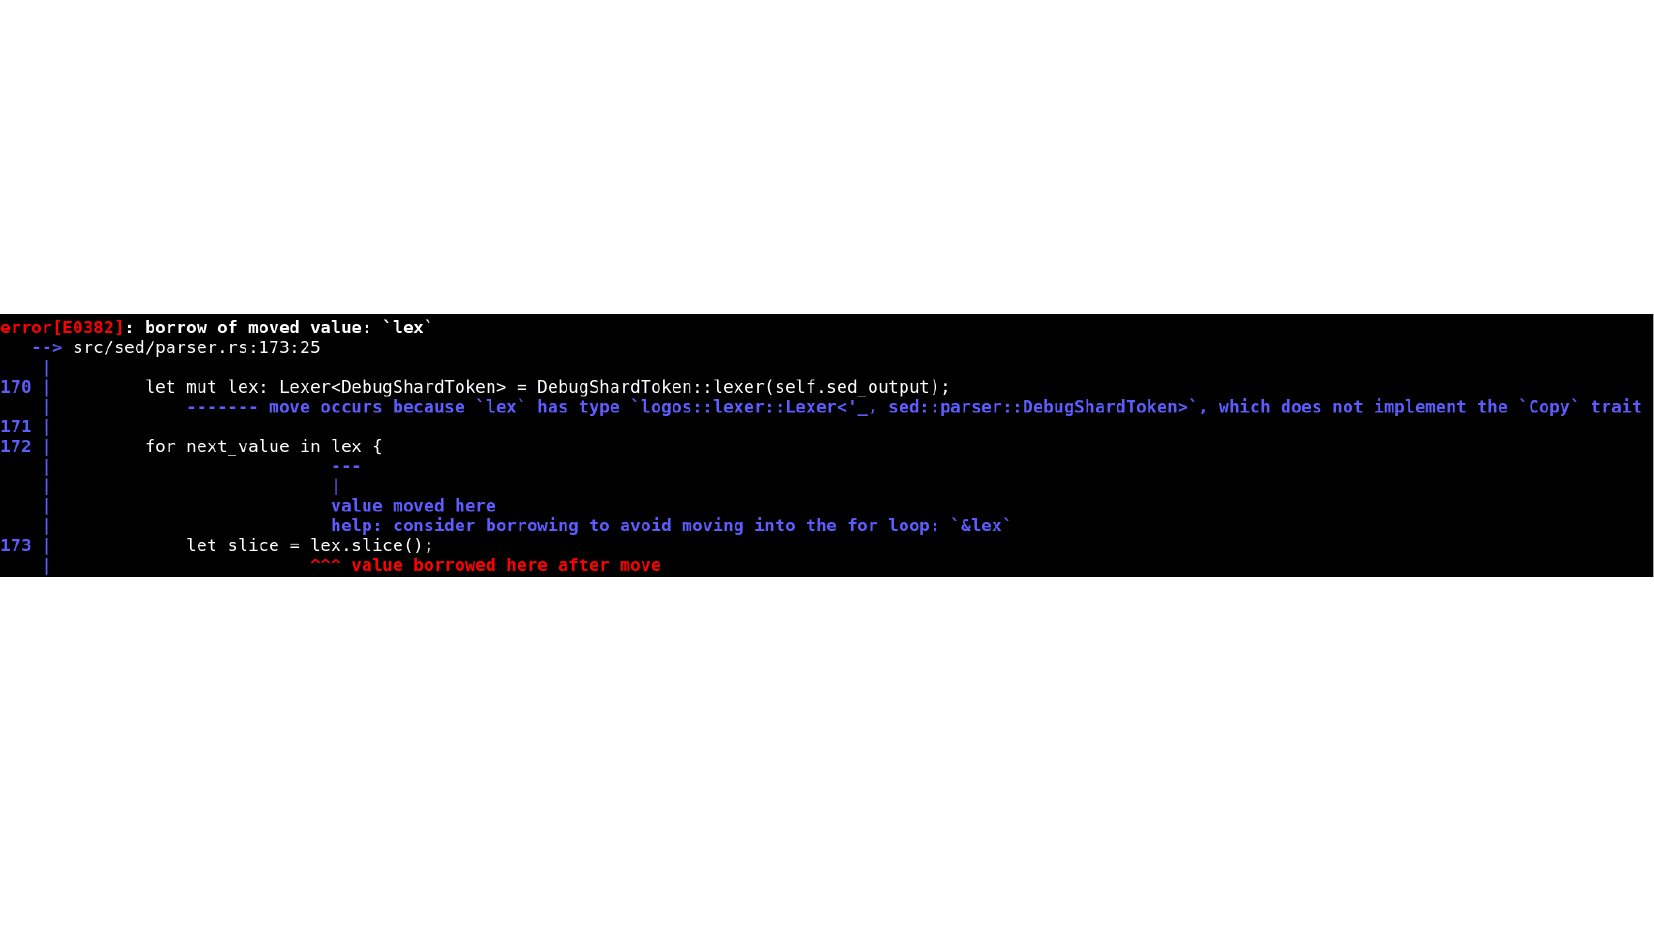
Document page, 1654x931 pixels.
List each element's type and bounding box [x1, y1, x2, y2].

picture [0, 314, 1654, 577]
